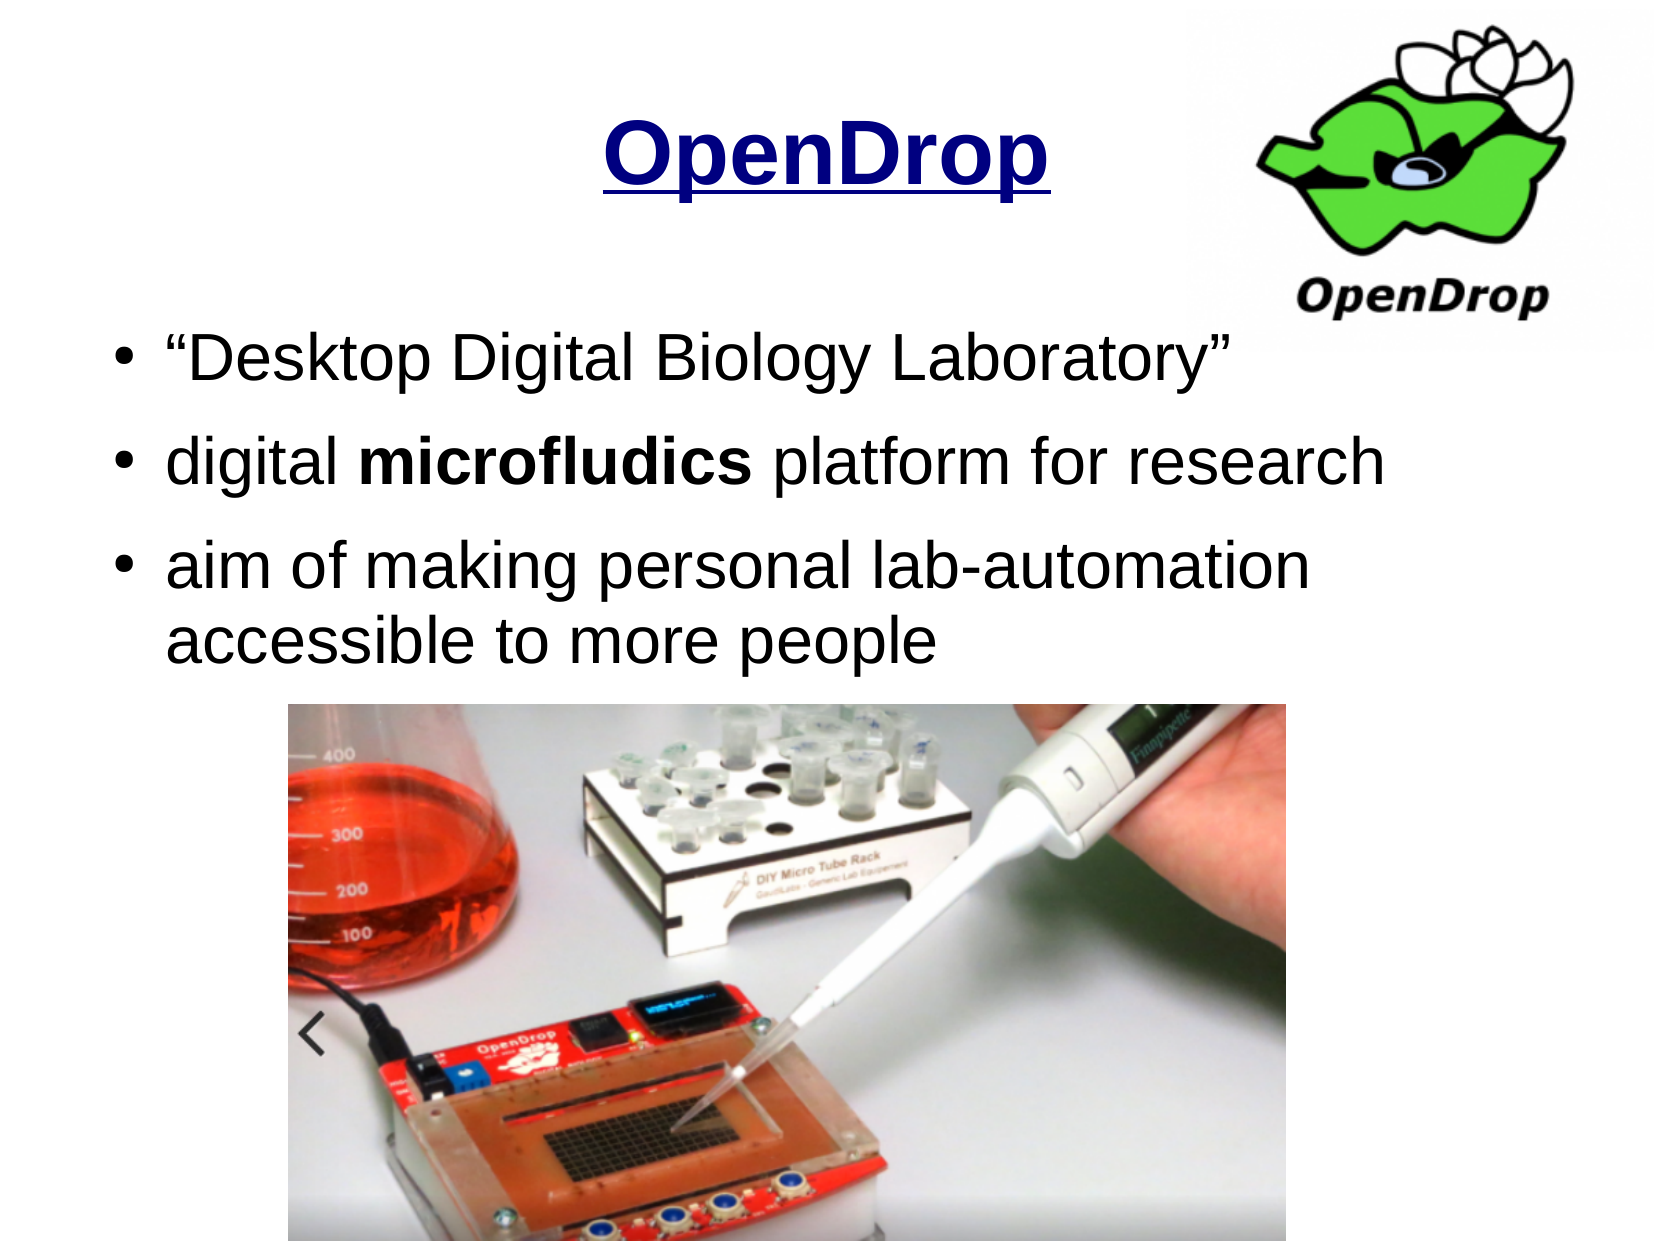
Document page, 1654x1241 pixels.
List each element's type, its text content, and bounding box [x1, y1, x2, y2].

picture [1186, 9, 1654, 352]
title OpenDrop [82, 49, 1571, 257]
picture [288, 704, 1286, 1241]
list “Desktop Digital Biology Laboratory” digital microfludics platform for research aim of making personal lab-automation accessible to more people [94, 319, 1583, 1039]
